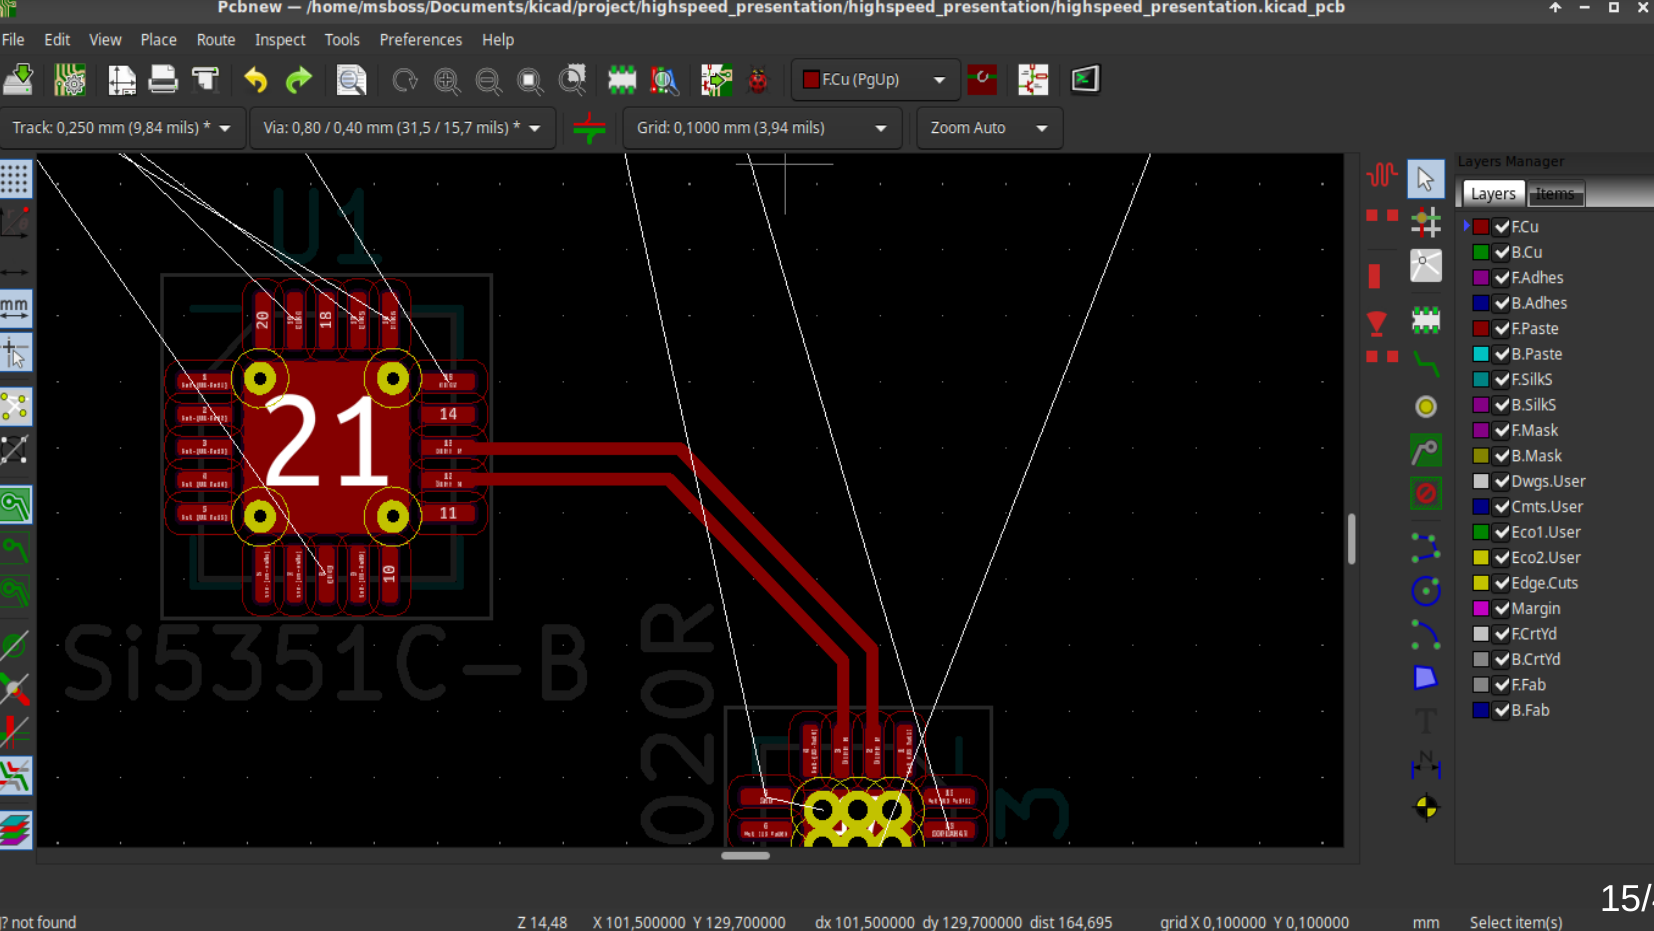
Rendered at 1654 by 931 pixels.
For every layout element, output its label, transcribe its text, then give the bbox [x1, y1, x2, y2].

text_box 1/46 [1515, 870, 1649, 927]
picture [0, 0, 1654, 931]
